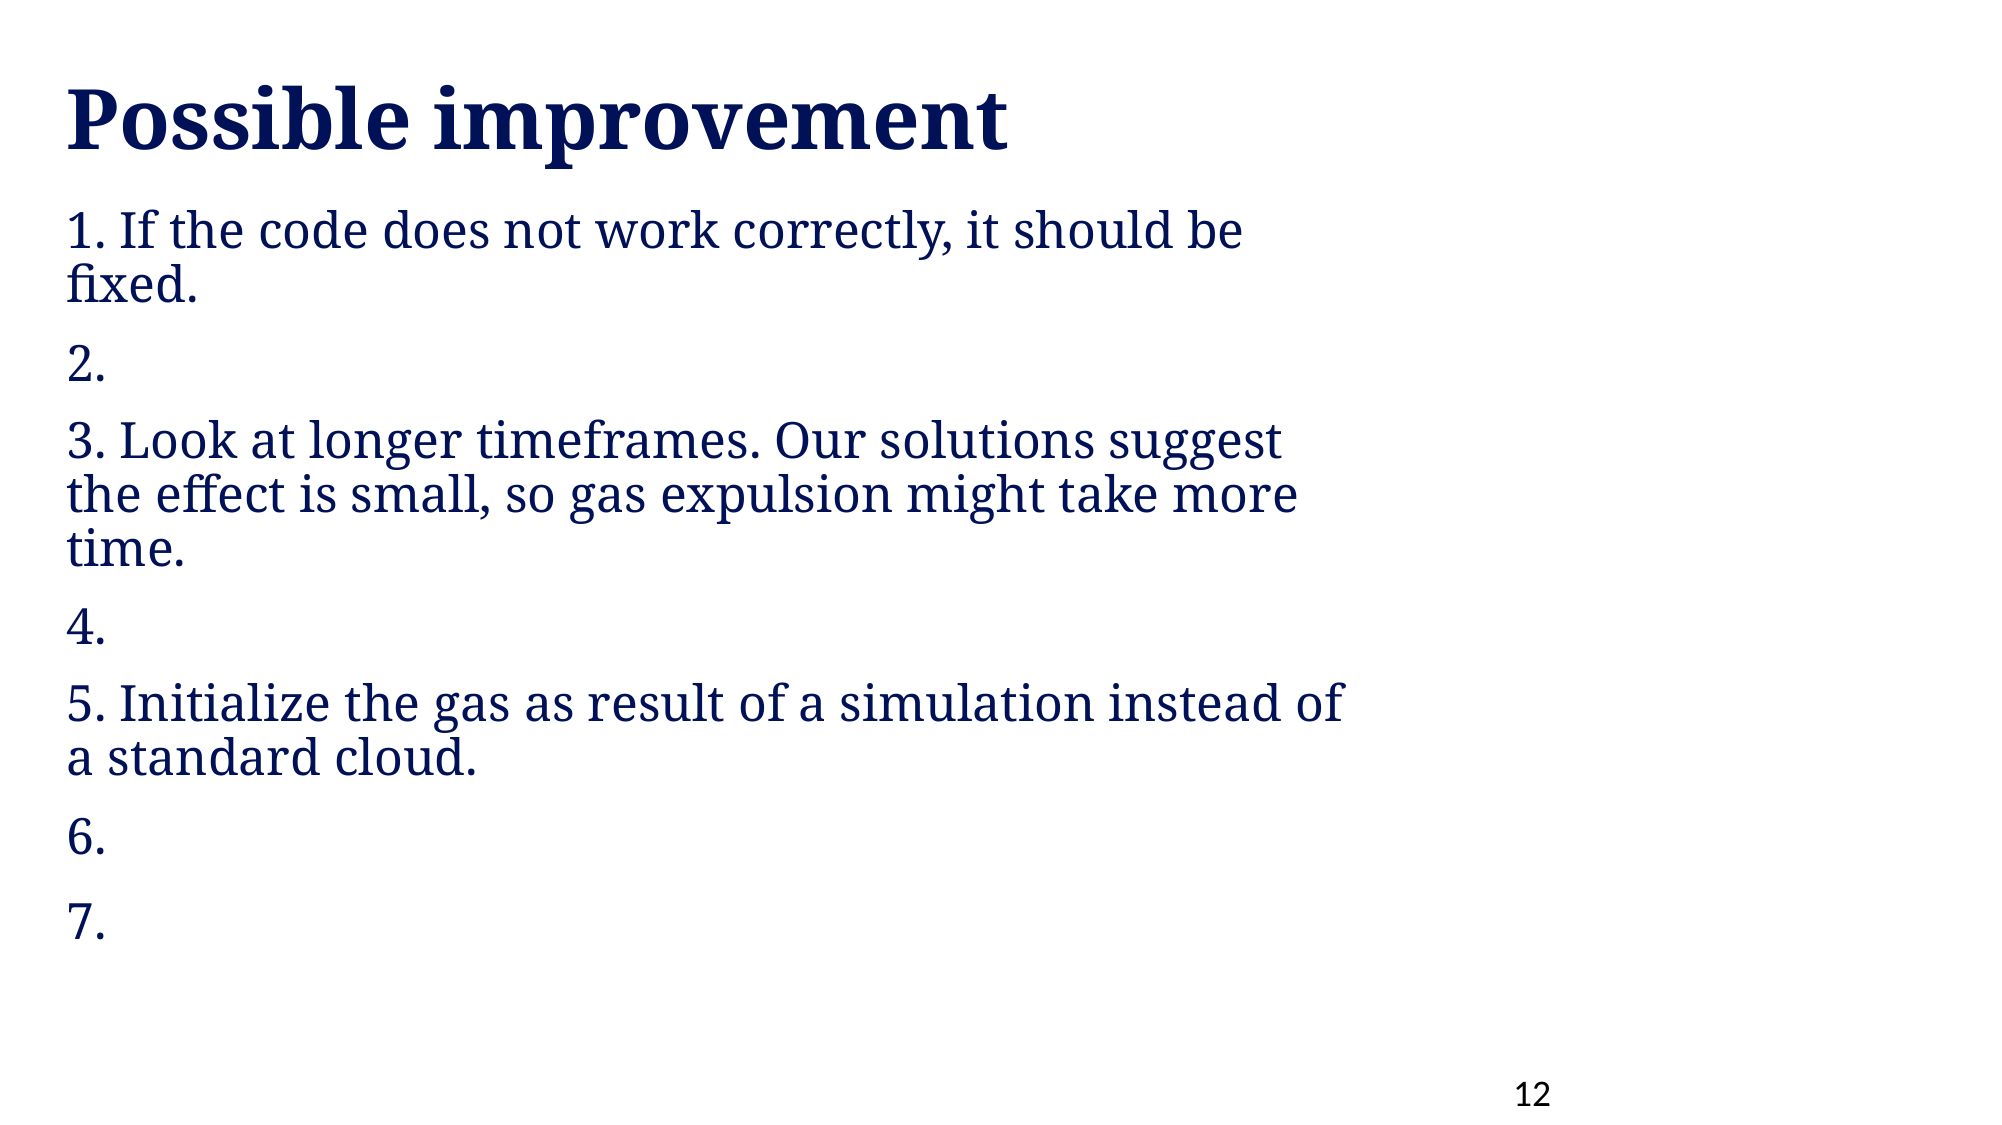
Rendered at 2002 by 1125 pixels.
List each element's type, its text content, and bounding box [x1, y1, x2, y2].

text_box 12 [1498, 1061, 1949, 1122]
title Possible improvement [66, 66, 1935, 138]
list If the code does not work correctly, it should be fixed. Look at longer timeframes. Our solutions suggest the effect is small, so gas expulsion might take more time. Initialize the gas as result of a simulation instead of a standard cloud. [66, 205, 1358, 993]
